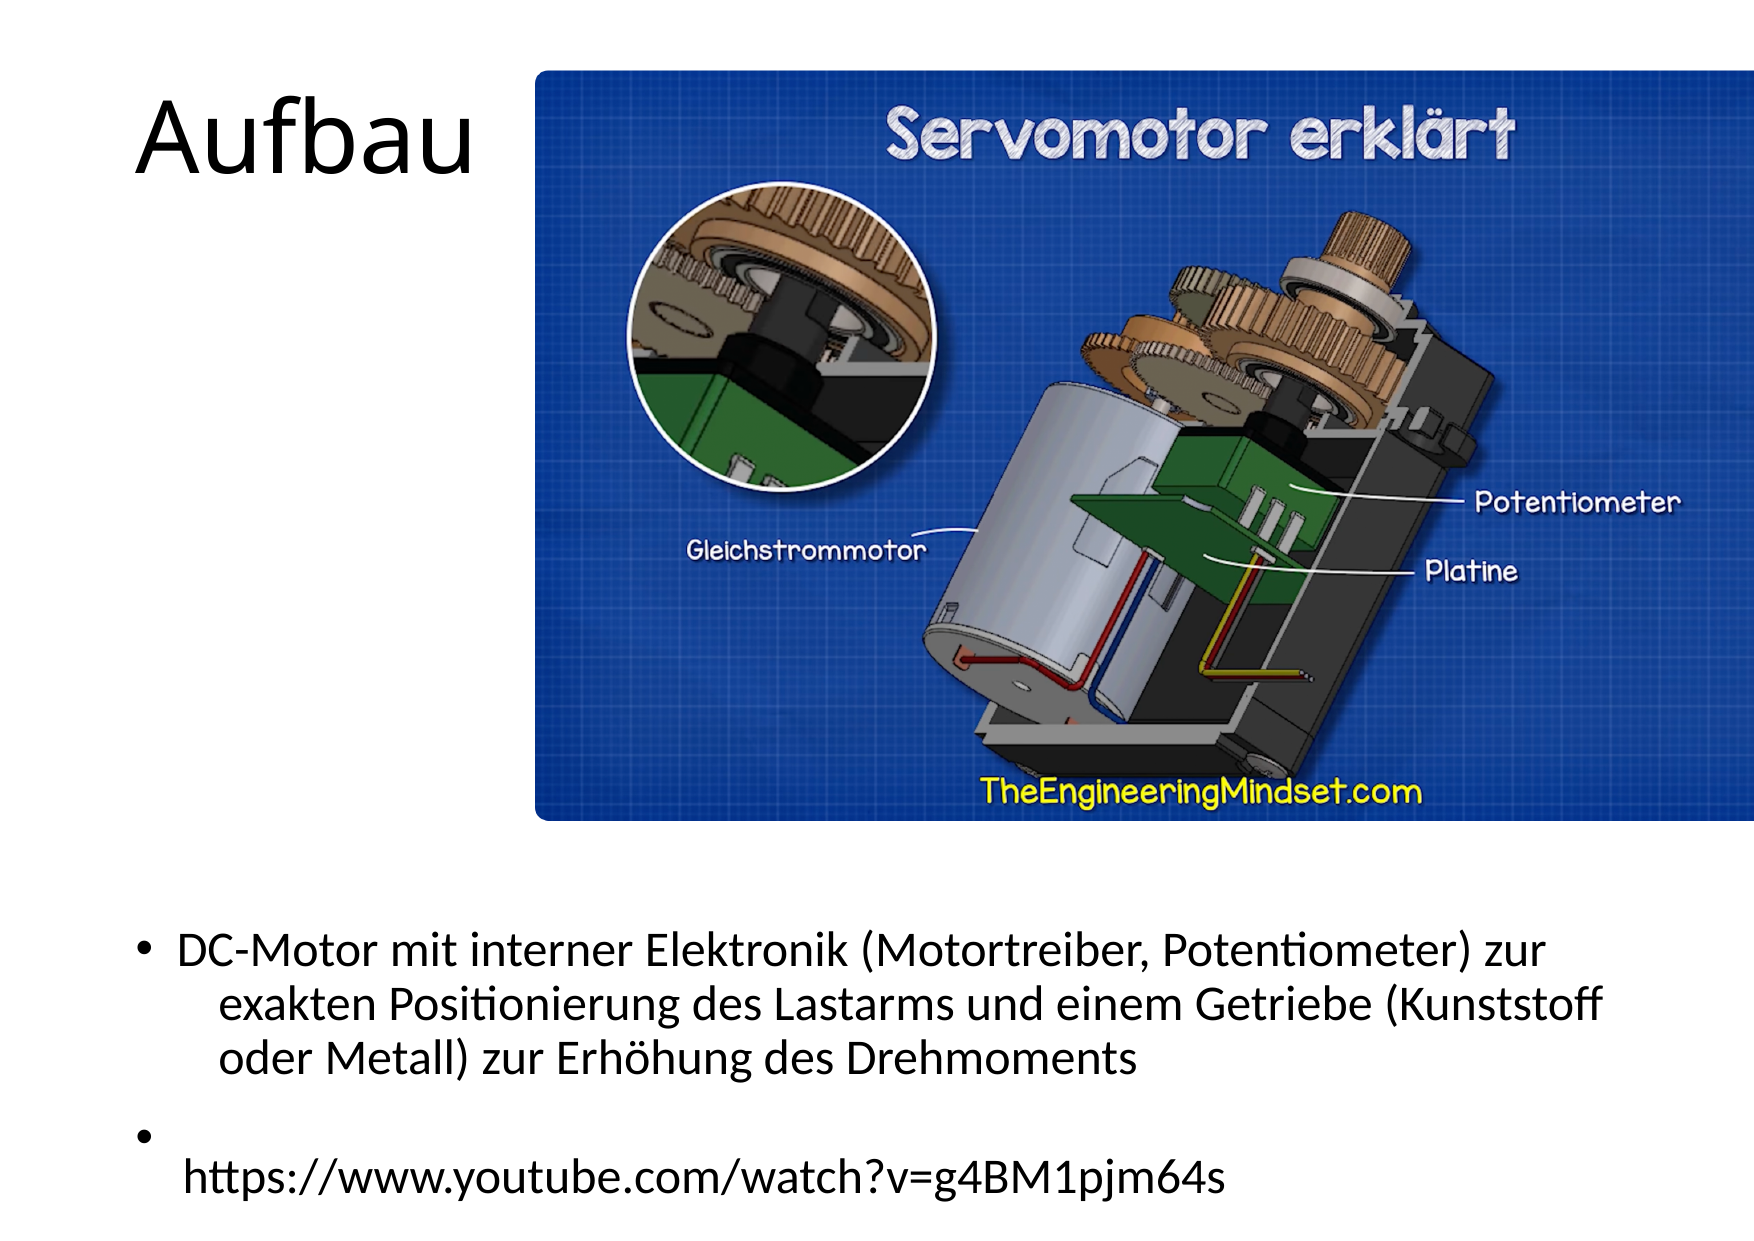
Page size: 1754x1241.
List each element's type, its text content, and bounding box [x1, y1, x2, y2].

list DC-Motor mit interner Elektronik (Motortreiber, Potentiometer) zur exakten Positionierung des Lastarms und einem Getriebe (Kunststoff oder Metall) zur Erhöhung des Drehmoments [120, 915, 1672, 1222]
text_box https://www.youtube.com/watch?v=g4BM1pjm64s [167, 1136, 1252, 1212]
title Aufbau [120, 66, 530, 216]
picture [530, 66, 1754, 826]
